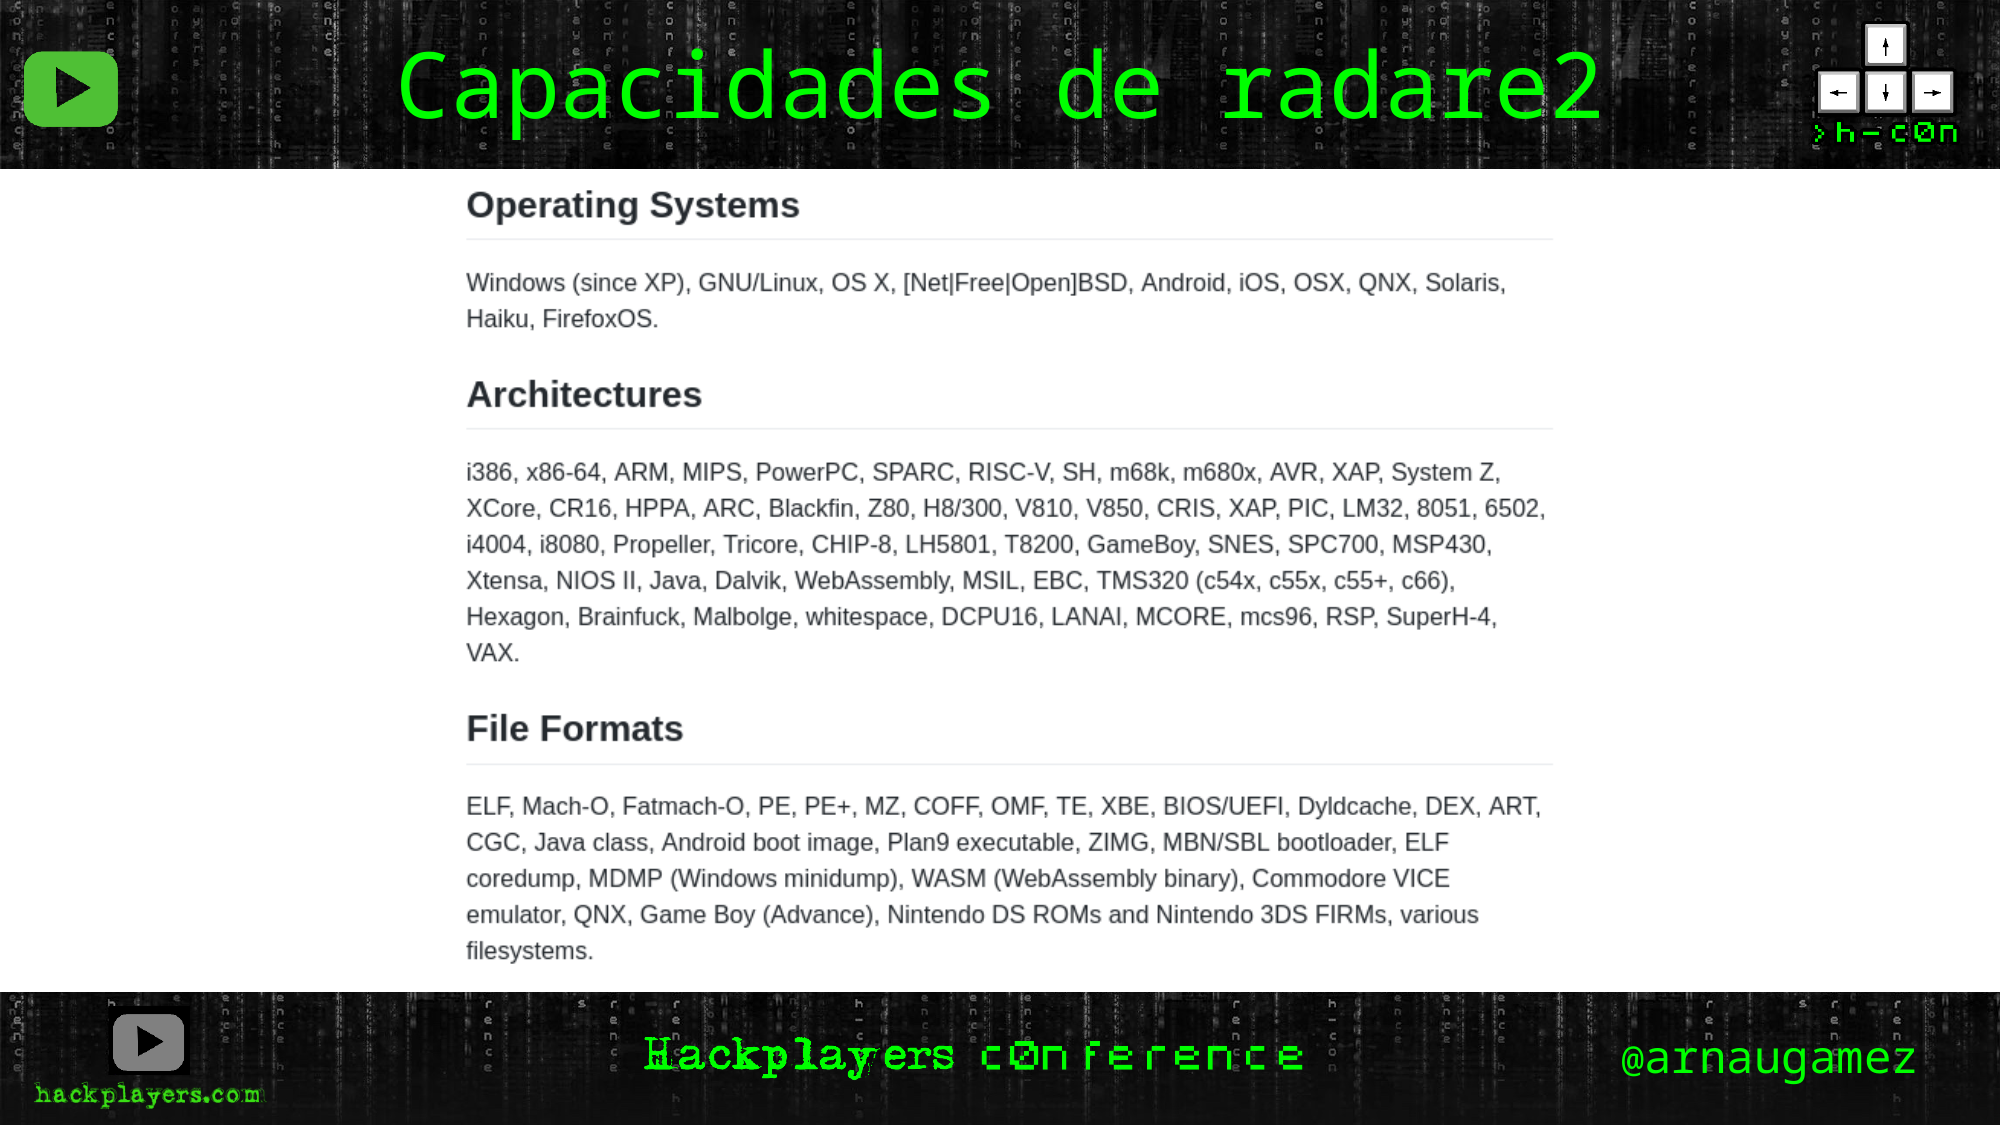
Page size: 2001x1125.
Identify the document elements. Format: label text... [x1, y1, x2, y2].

picture [0, 0, 2000, 169]
title Capacidades de radare2 [256, 0, 1745, 166]
picture [0, 992, 2000, 1125]
picture [433, 177, 1567, 991]
